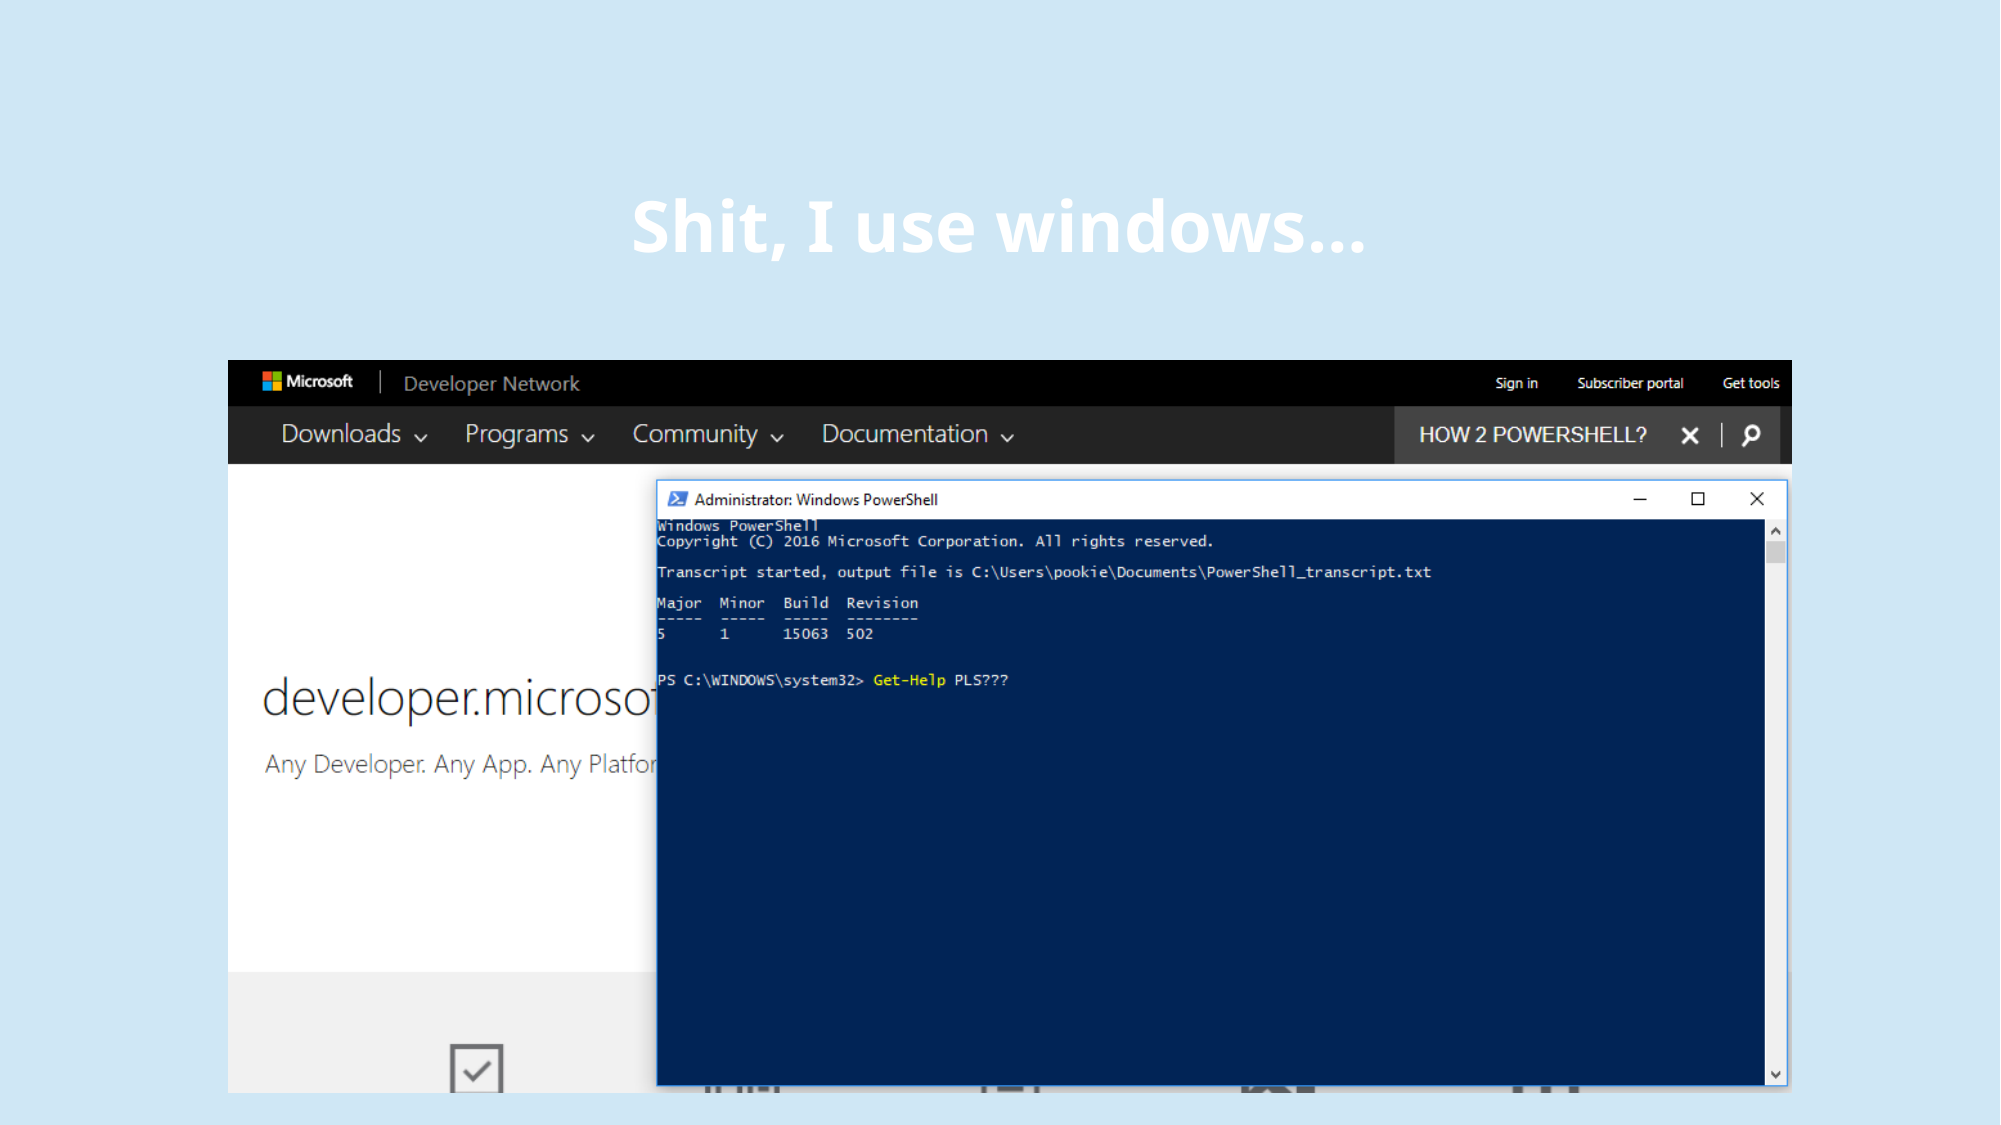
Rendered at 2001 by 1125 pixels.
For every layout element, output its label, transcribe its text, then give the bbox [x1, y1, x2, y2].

title Shit, I use windows… [261, 184, 1739, 360]
picture [228, 360, 1792, 1093]
